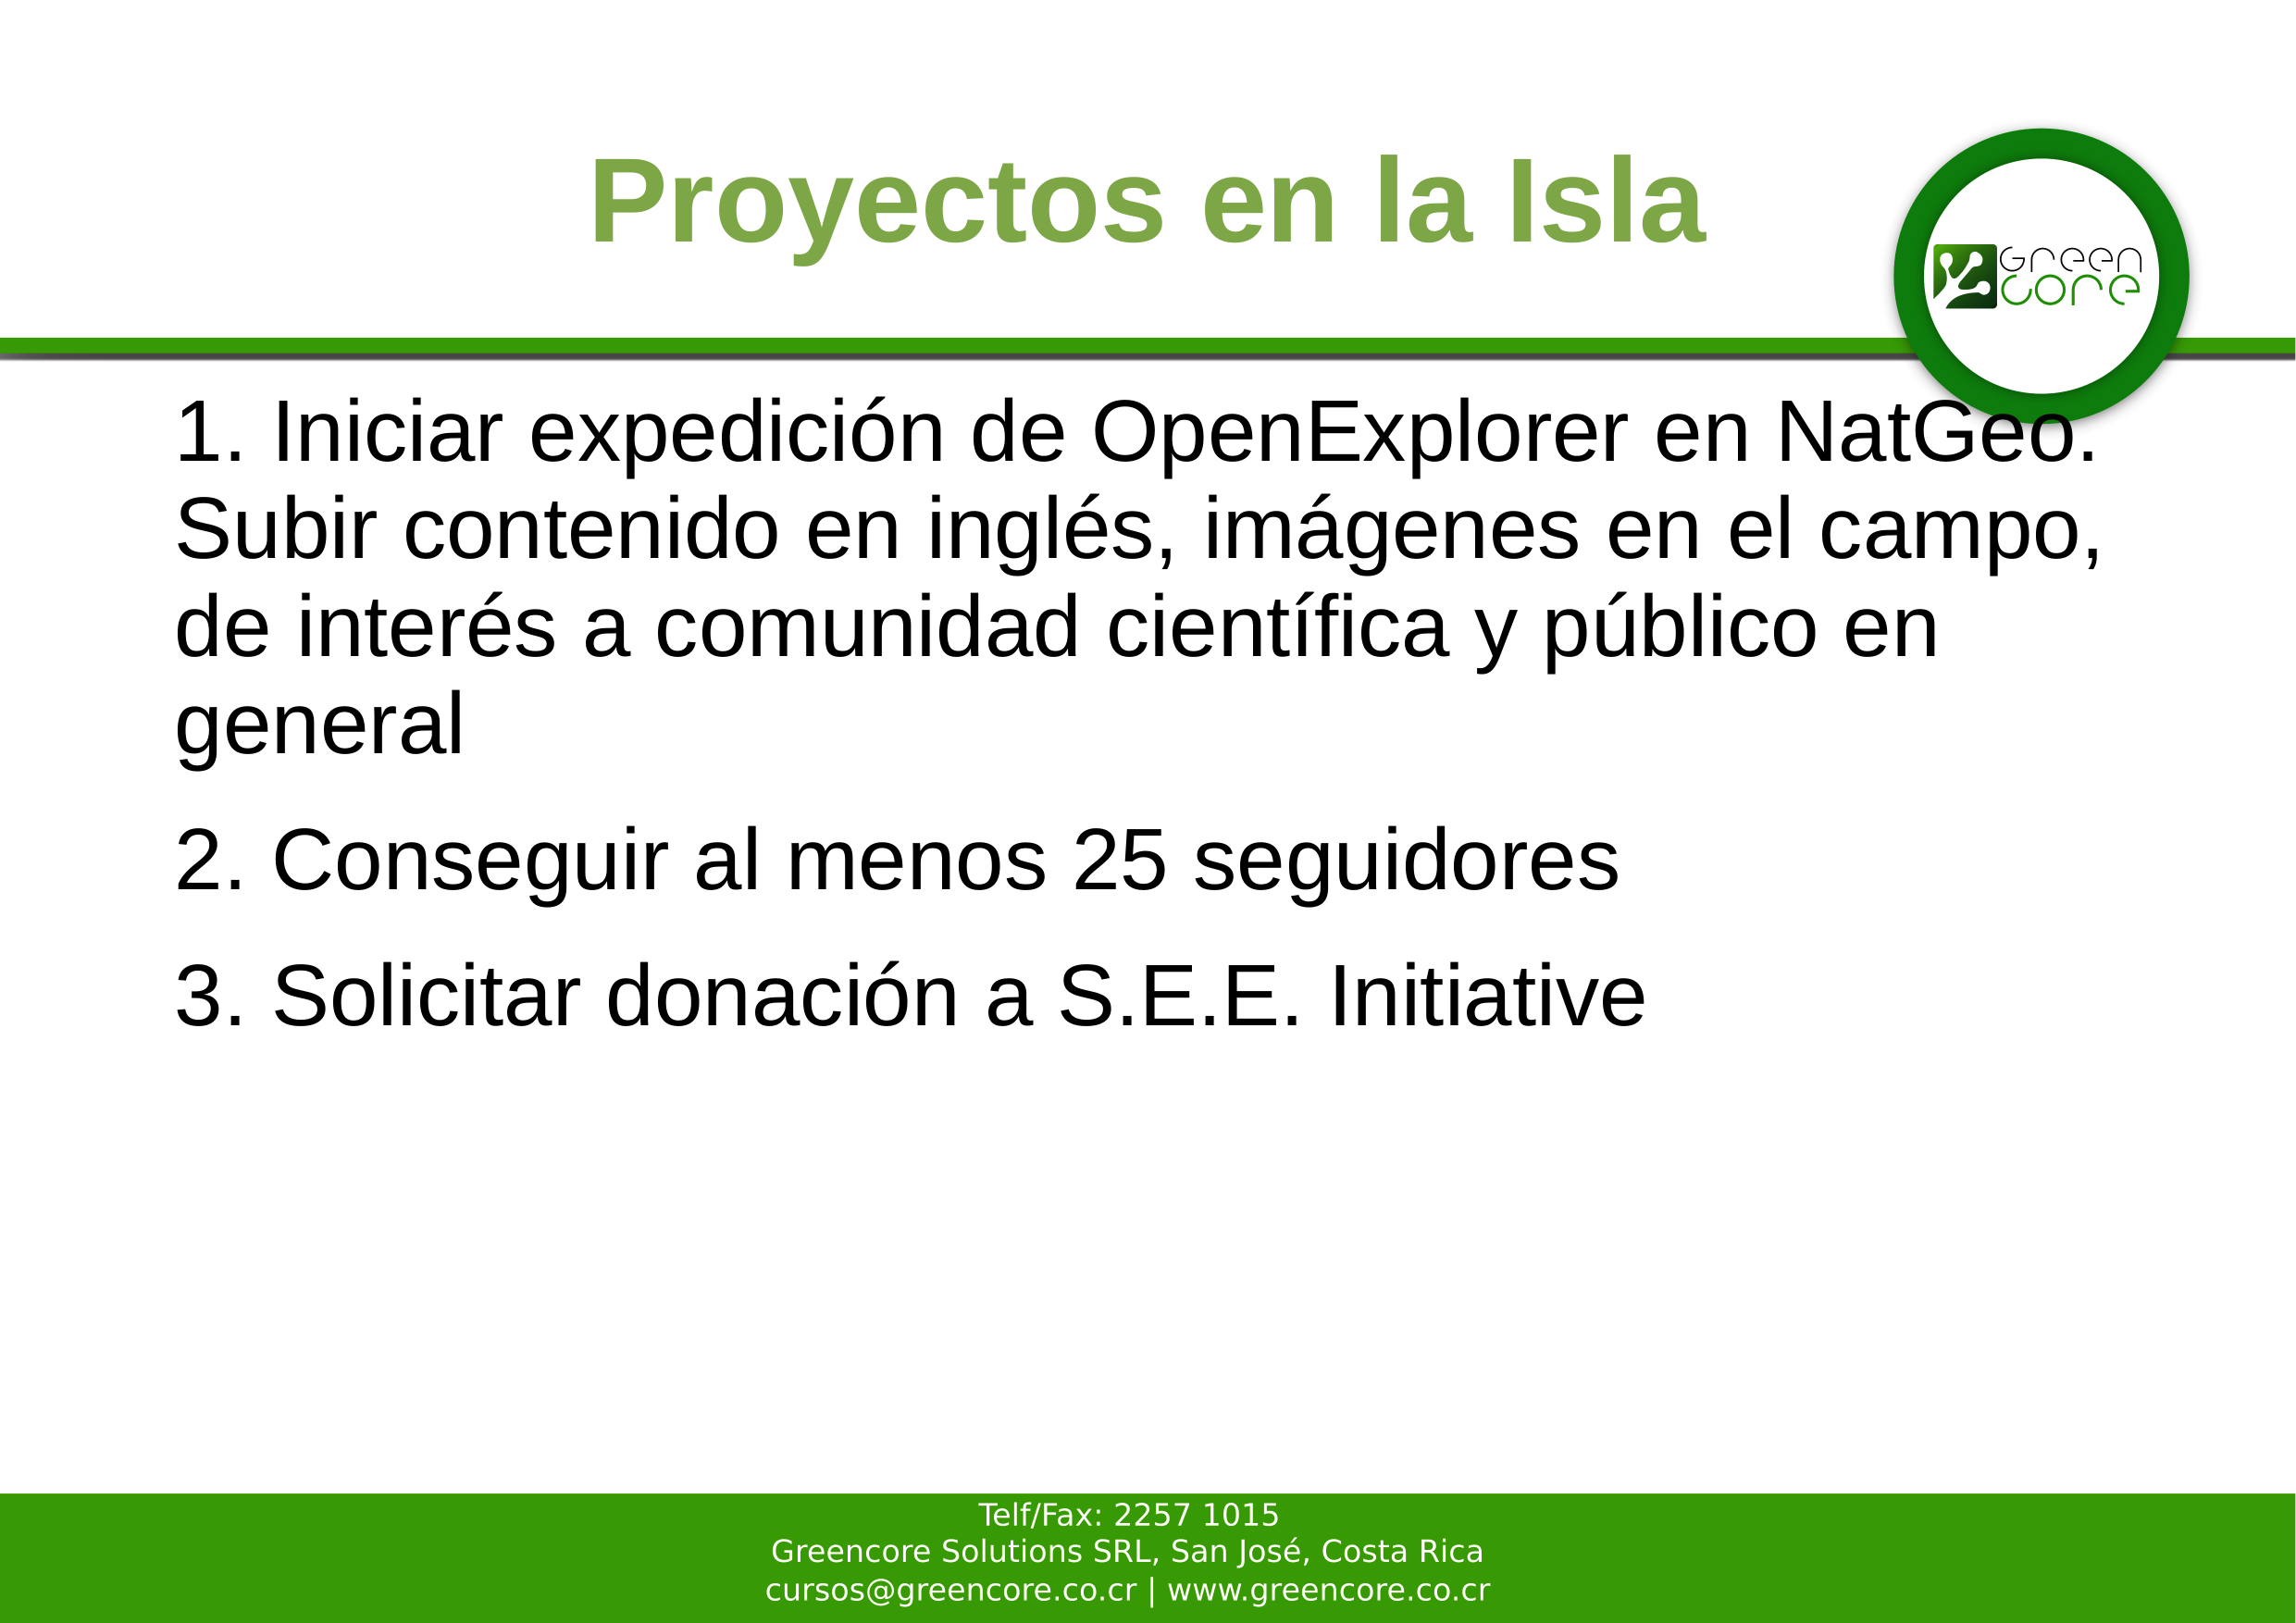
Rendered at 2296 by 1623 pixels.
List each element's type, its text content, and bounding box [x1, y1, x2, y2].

list 1. Iniciar expedición de OpenExplorer en NatGeo. Subir contenido en inglés, imágenes en el campo, de interés a comunidad científica y público en general 2. Conseguir al menos 25 seguidores 3. Solicitar donación a S.E.E. Initiative [109, 382, 2176, 1492]
picture [0, 0, 2296, 1623]
title Proyectos en la Isla [115, 64, 2181, 336]
